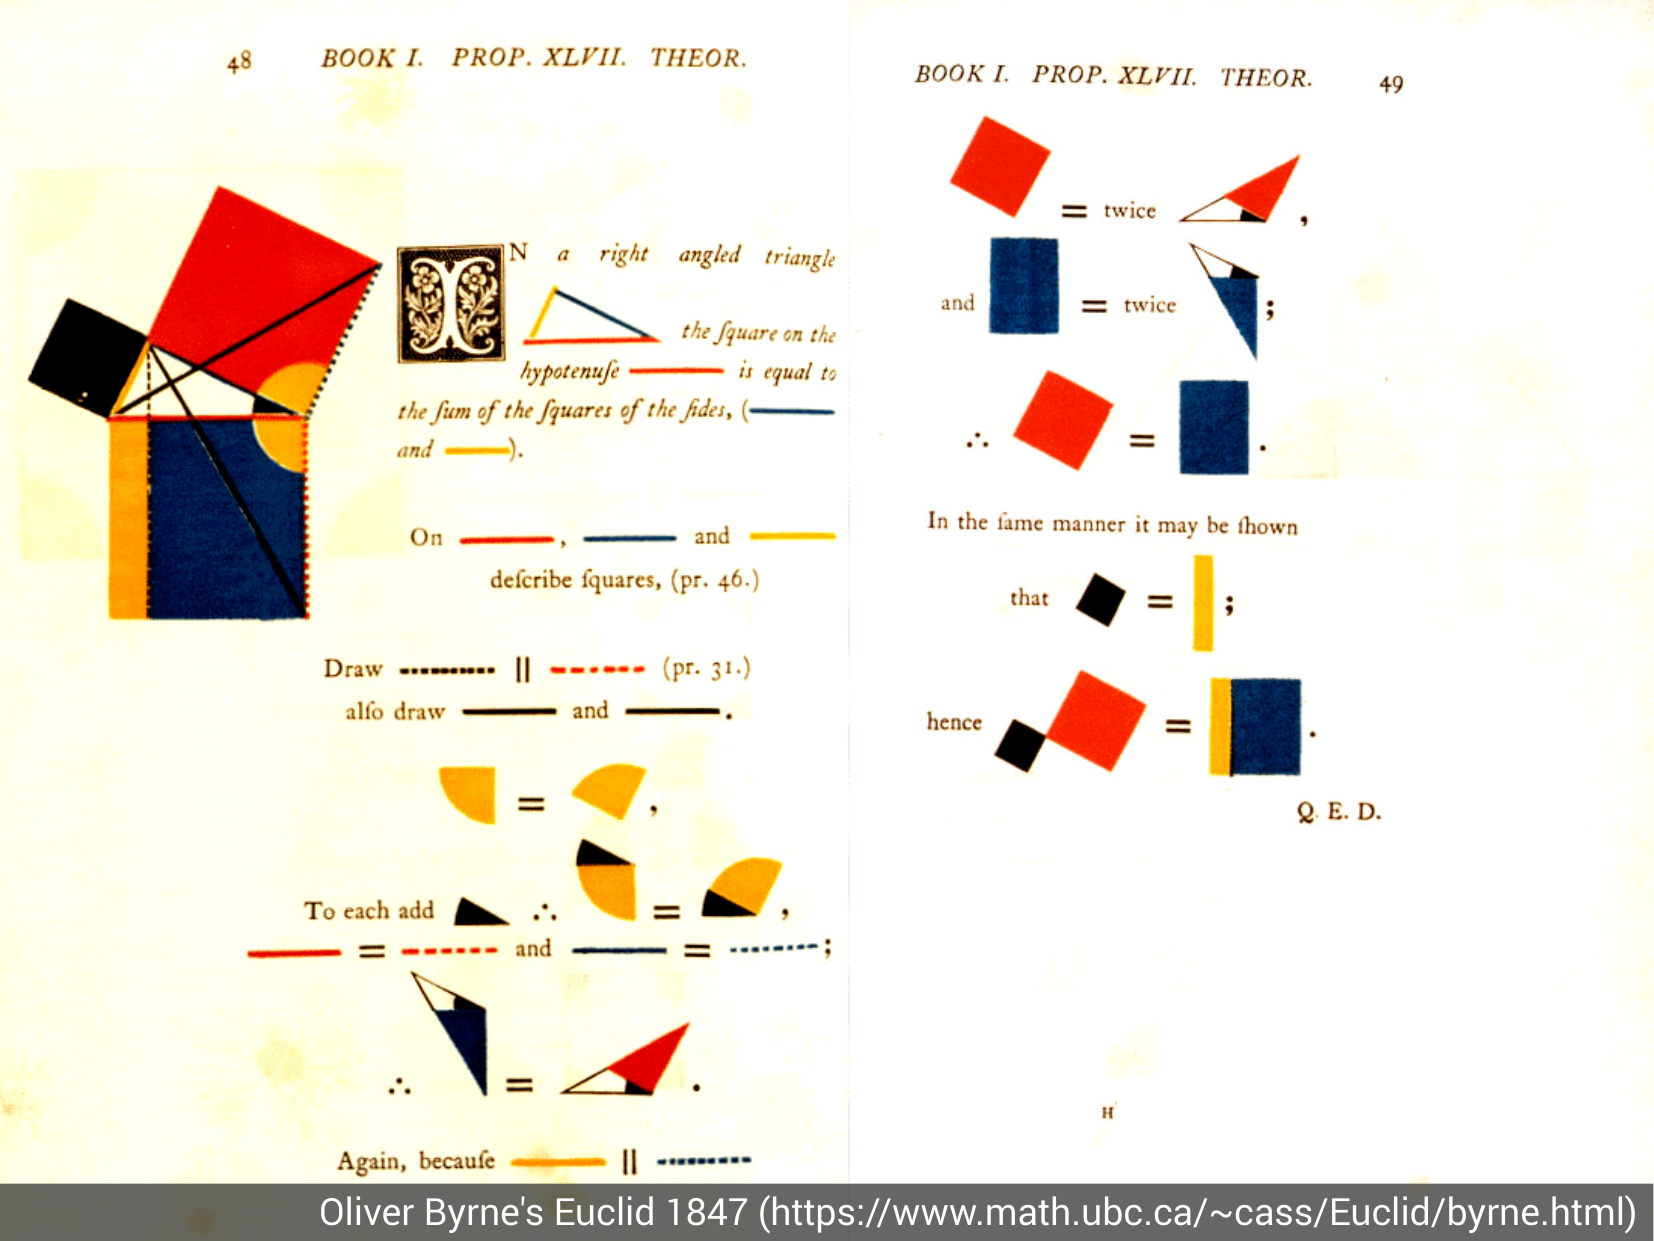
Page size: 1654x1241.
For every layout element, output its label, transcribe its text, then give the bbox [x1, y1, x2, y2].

picture [0, 0, 1654, 1183]
text_box Oliver Byrne's Euclid 1847 (https://www.math.ubc.ca/~cass/Euclid/byrne.html) [0, 1183, 1654, 1241]
